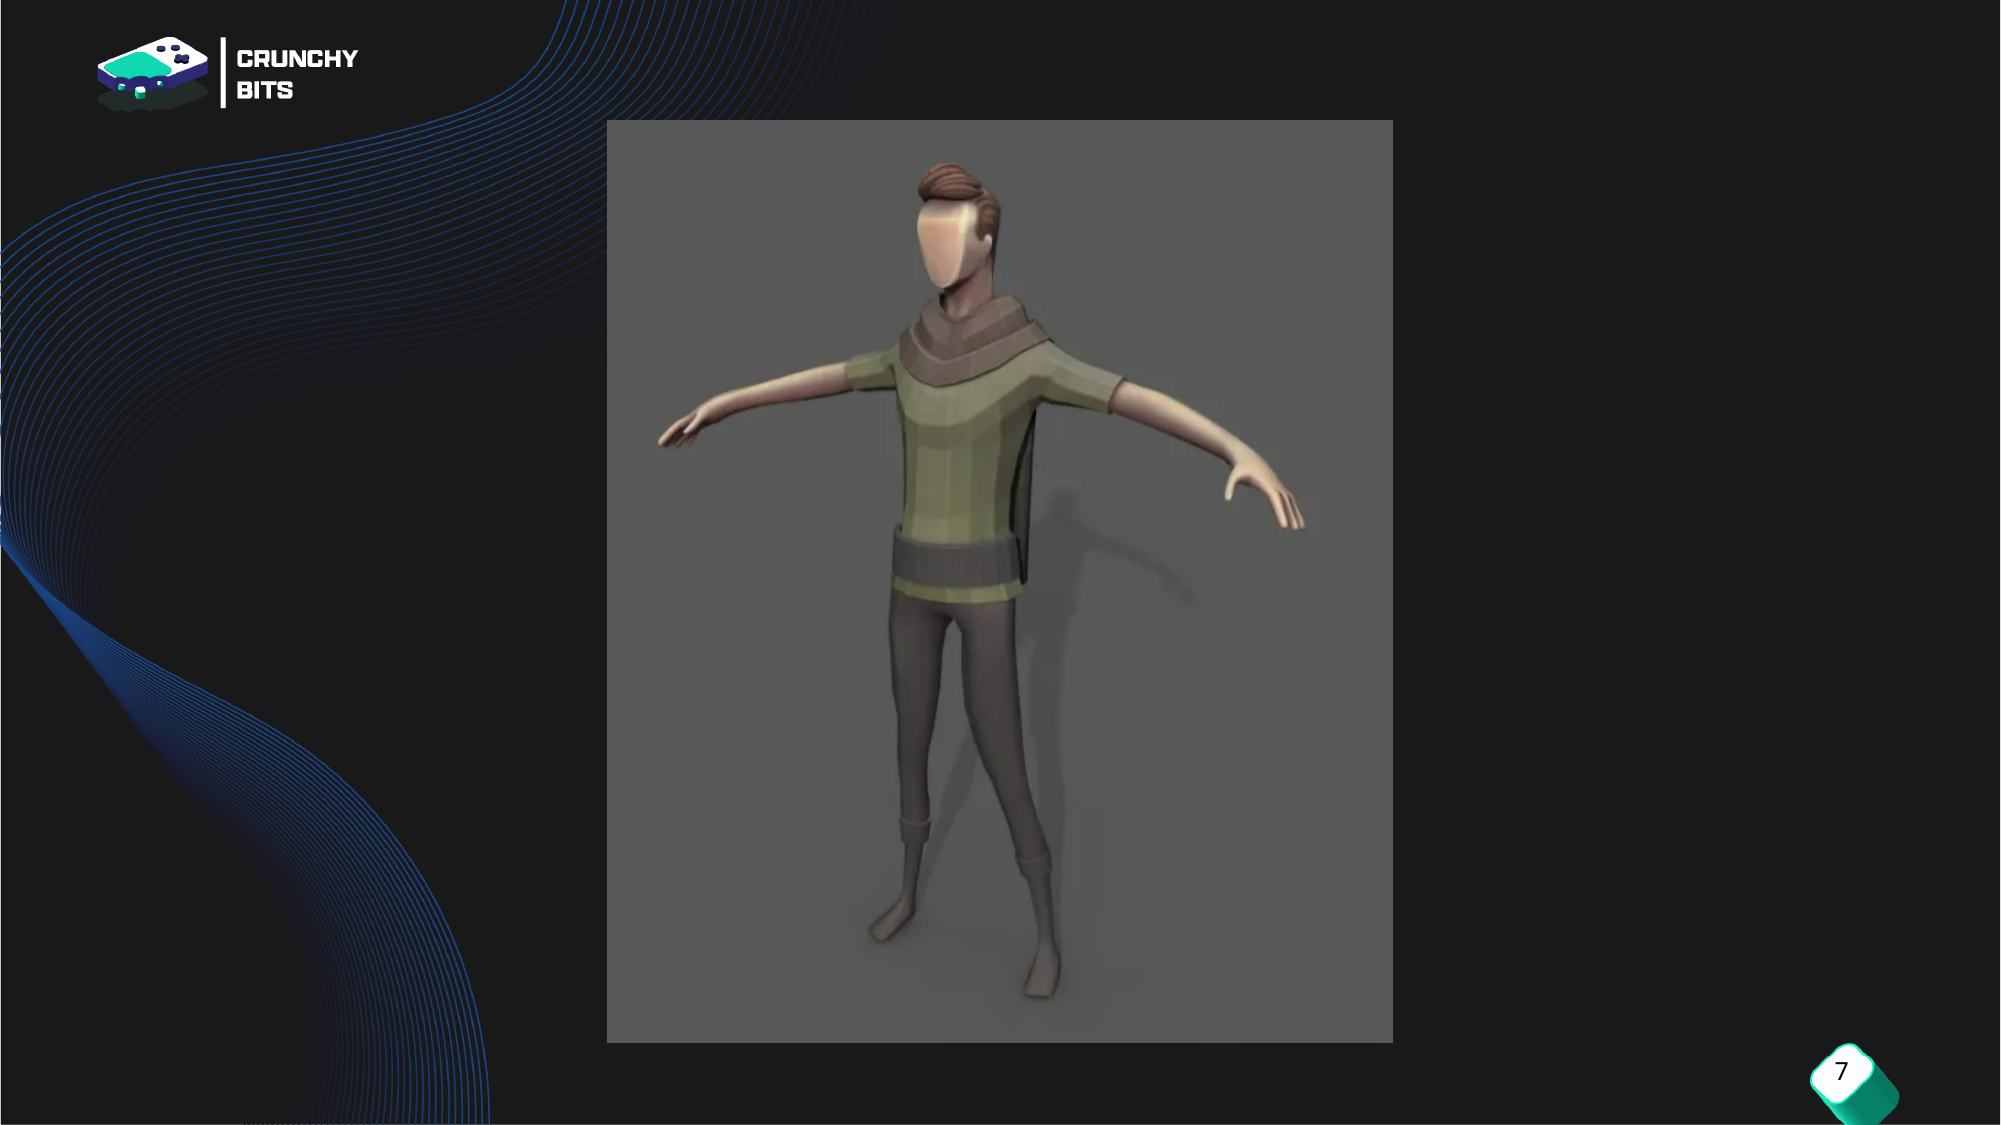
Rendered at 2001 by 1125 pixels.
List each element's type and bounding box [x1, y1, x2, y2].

picture [607, 120, 1393, 1043]
text_box [1789, 1042, 1894, 1103]
